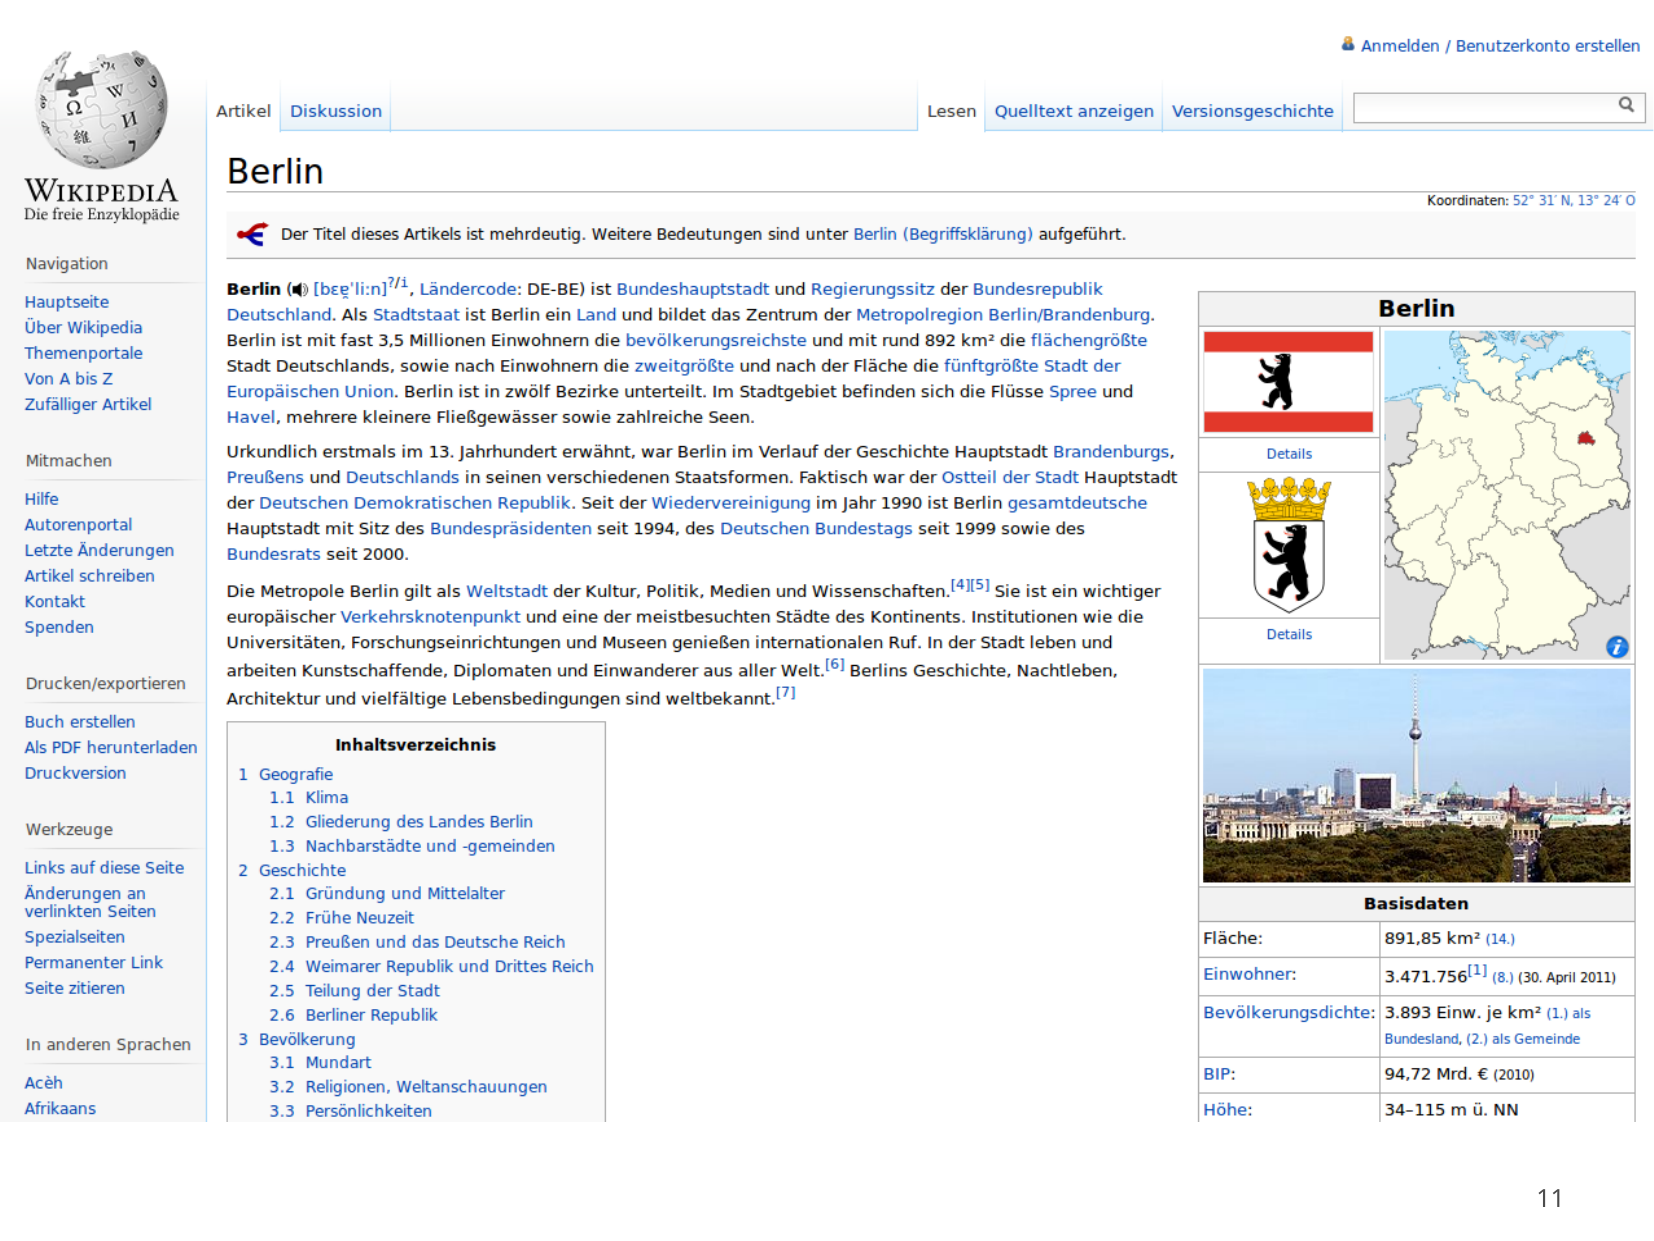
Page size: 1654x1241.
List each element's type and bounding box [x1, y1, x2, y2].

picture [0, 30, 1654, 1123]
